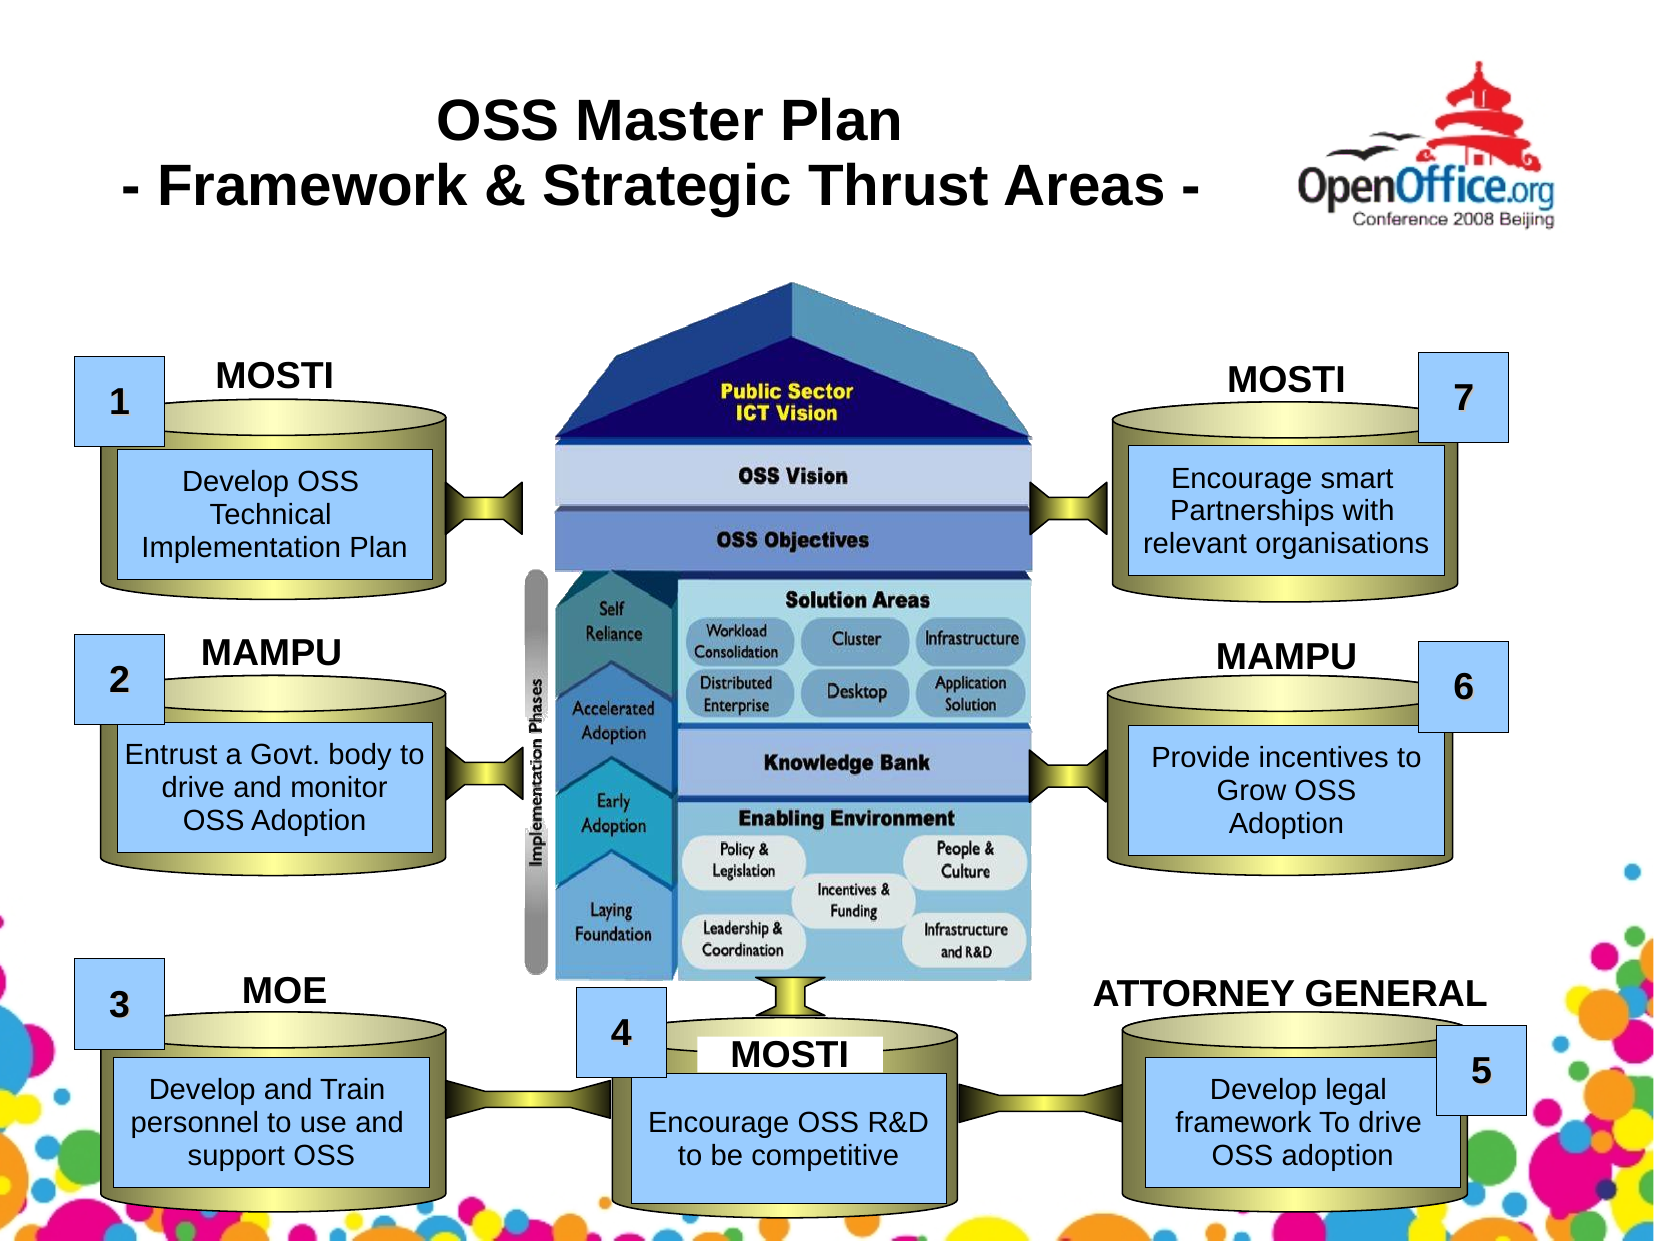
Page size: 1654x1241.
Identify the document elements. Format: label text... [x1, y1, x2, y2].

text_box 4 [576, 987, 667, 1078]
text_box [100, 1032, 611, 1212]
picture [0, 270, 1654, 1241]
text_box 2 [74, 634, 165, 725]
text_box [100, 695, 523, 876]
text_box 7 [1418, 352, 1509, 443]
text_box [1029, 750, 1106, 803]
text_box [1112, 421, 1458, 602]
text_box 6 [1418, 641, 1509, 733]
text_box [1030, 482, 1107, 535]
text_box Entrust a Govt. body to drive and monitor OSS Adoption [117, 722, 433, 853]
text_box Encourage OSS R&D to be competitive [631, 1073, 947, 1204]
text_box Provide incentives to Grow OSS Adoption [1128, 725, 1445, 856]
text_box MAMPU [1193, 638, 1380, 675]
text_box [667, 1049, 697, 1073]
text_box [100, 419, 523, 600]
text_box [612, 1037, 958, 1218]
text_box MOSTI [697, 1036, 883, 1073]
text_box MAMPU [178, 634, 365, 671]
text_box ATTORNEY GENERAL [1101, 975, 1480, 1012]
text_box MOE [191, 972, 378, 1009]
text_box Develop OSS Technical Implementation Plan [117, 449, 433, 580]
text_box MOSTI [182, 357, 368, 394]
picture [1285, 51, 1569, 250]
text_box Develop legal framework To drive OSS adoption [1145, 1057, 1461, 1188]
text_box [959, 1031, 1468, 1212]
text_box Develop and Train personnel to use and support OSS [113, 1057, 430, 1188]
text_box MOSTI [1193, 361, 1380, 397]
title OSS Master Plan - Framework & Strategic Thrust Areas - [82, 56, 1258, 250]
text_box [755, 977, 826, 1016]
text_box [1107, 695, 1453, 876]
text_box 5 [1436, 1025, 1527, 1116]
text_box 3 [74, 958, 165, 1050]
text_box Encourage smart Partnerships with relevant organisations [1128, 445, 1445, 576]
text_box 1 [74, 356, 165, 447]
